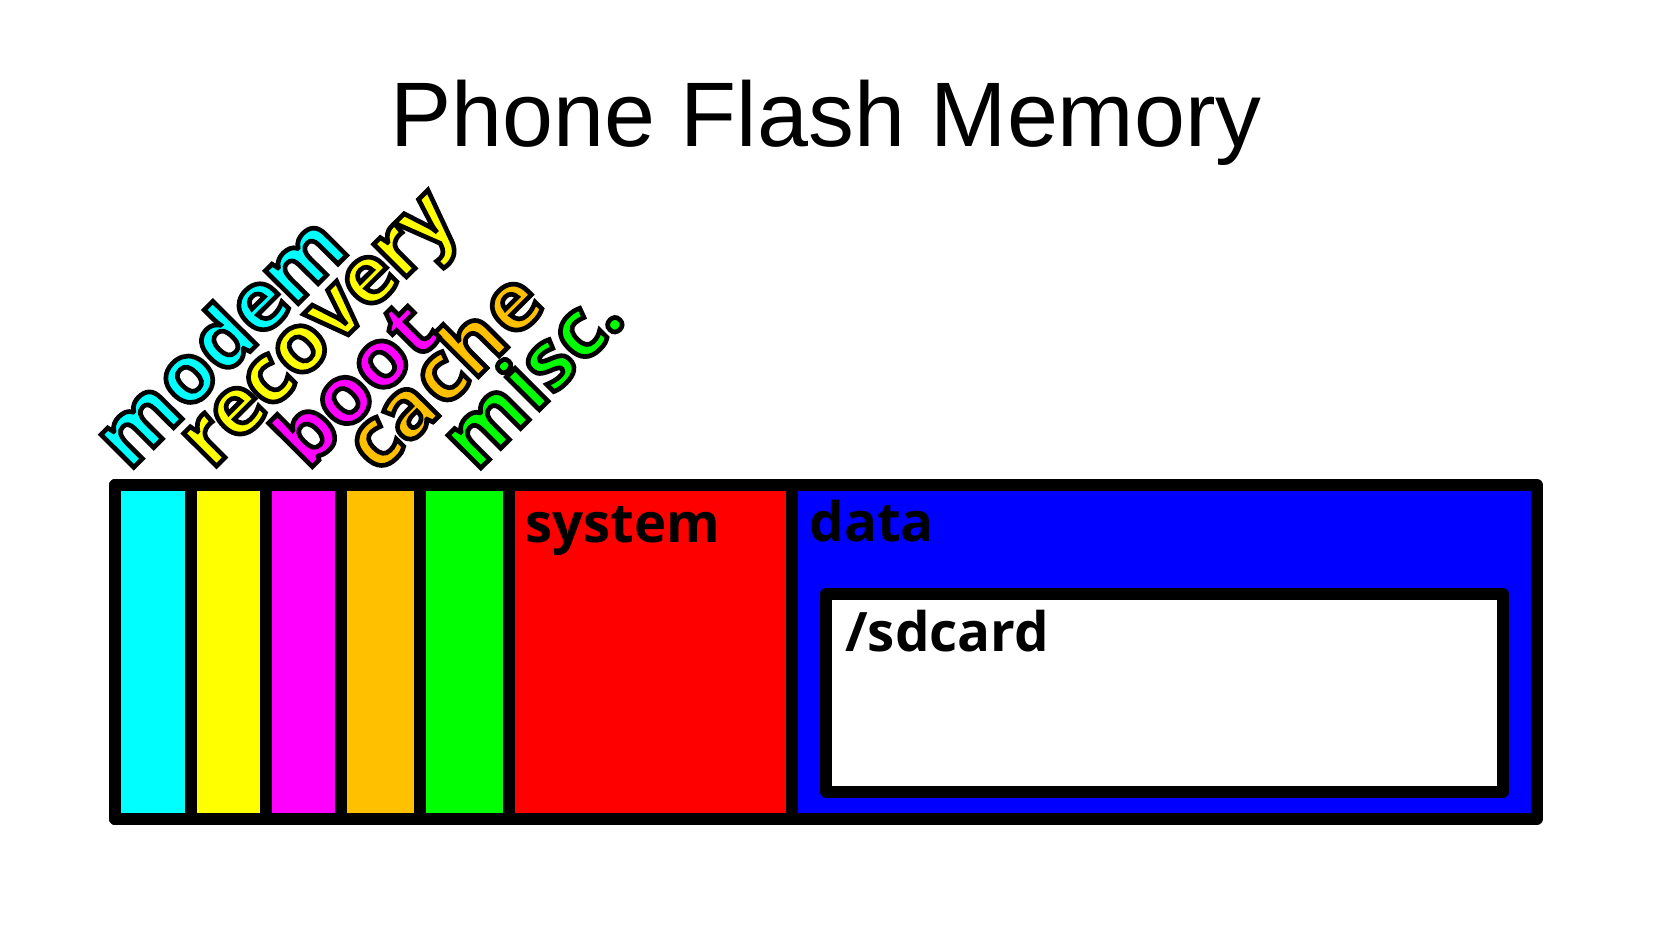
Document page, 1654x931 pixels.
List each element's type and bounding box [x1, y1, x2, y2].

picture [60, 0, 1596, 881]
